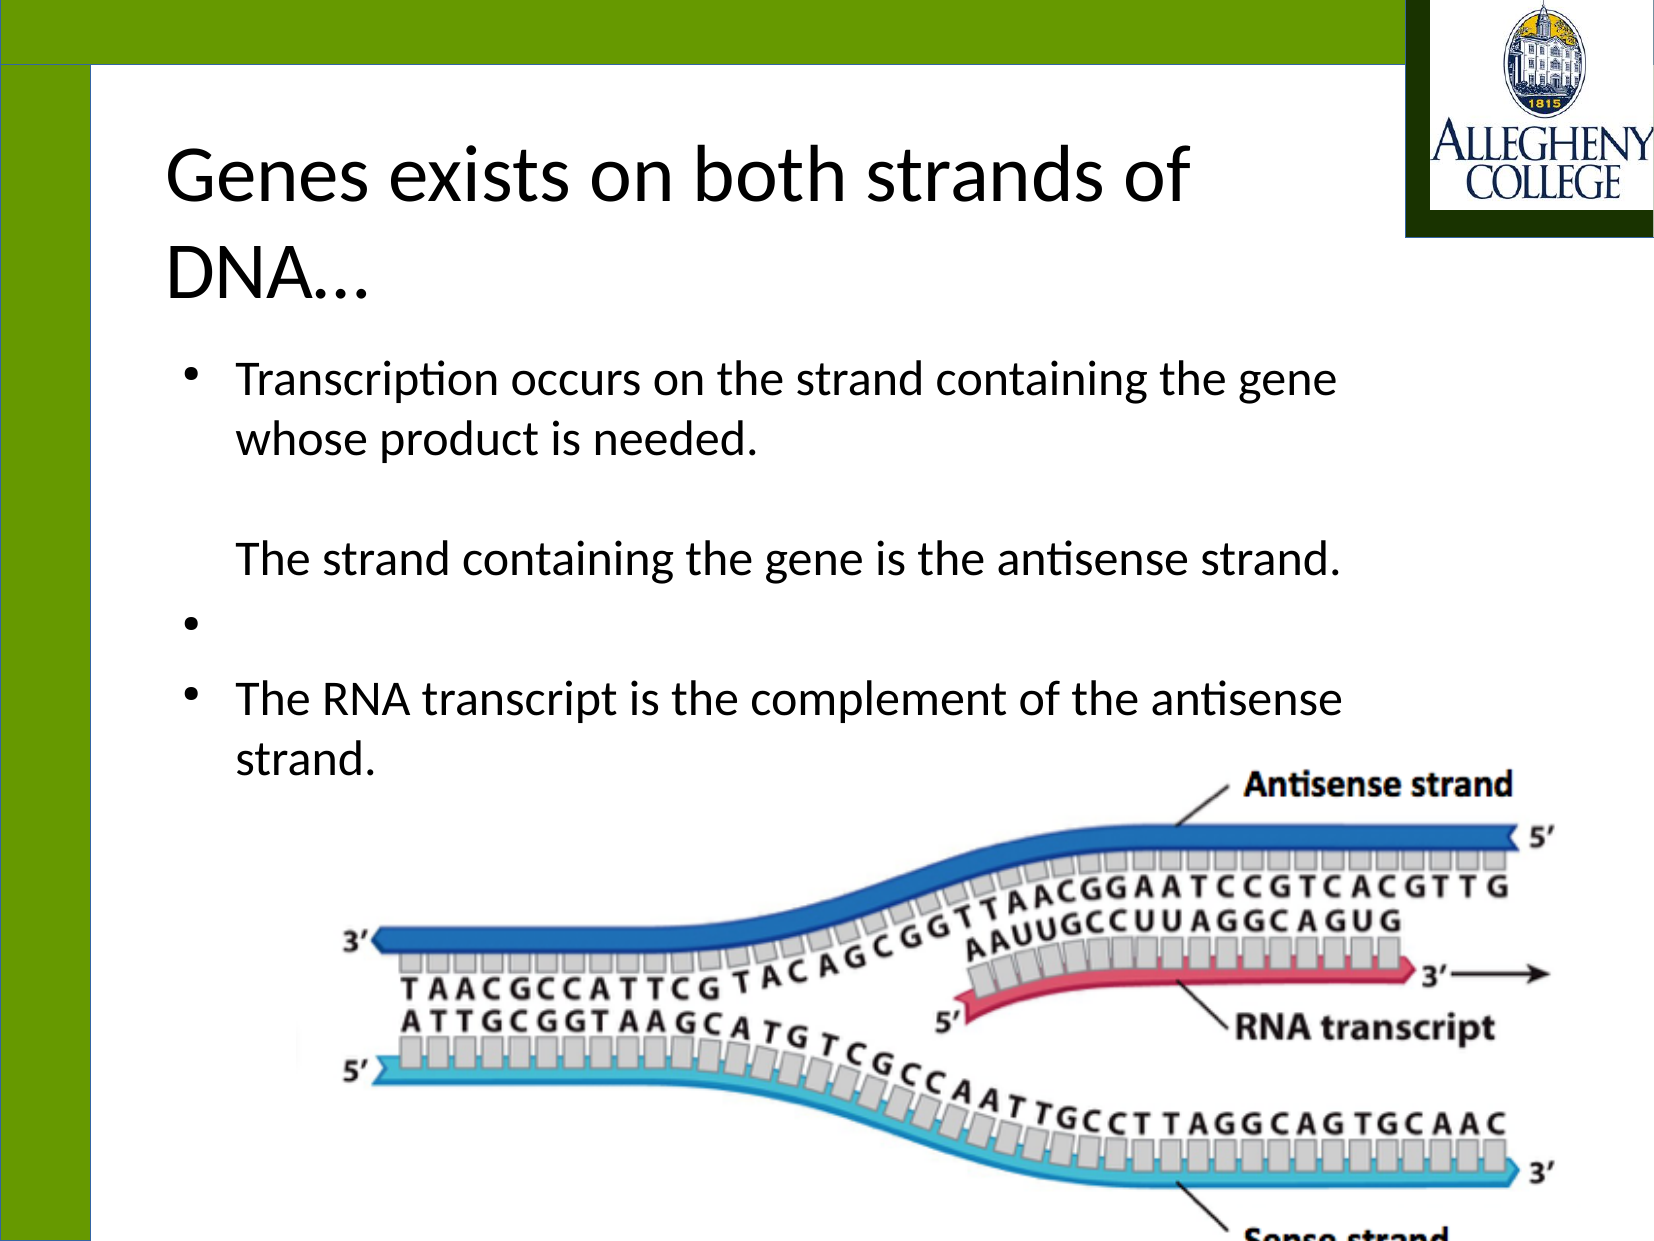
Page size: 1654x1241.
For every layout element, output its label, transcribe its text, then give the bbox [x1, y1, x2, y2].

picture [296, 249, 1654, 1241]
picture [1430, 0, 1654, 210]
text_box [0, 0, 1654, 1241]
list Transcription occurs on the strand containing the gene whose product is needed. The strand containing the gene is the antisense strand. The RNA transcript is the complement of the antisense strand. [149, 338, 1378, 937]
text_box Genes exists on both strands of DNA… [165, 120, 1336, 316]
